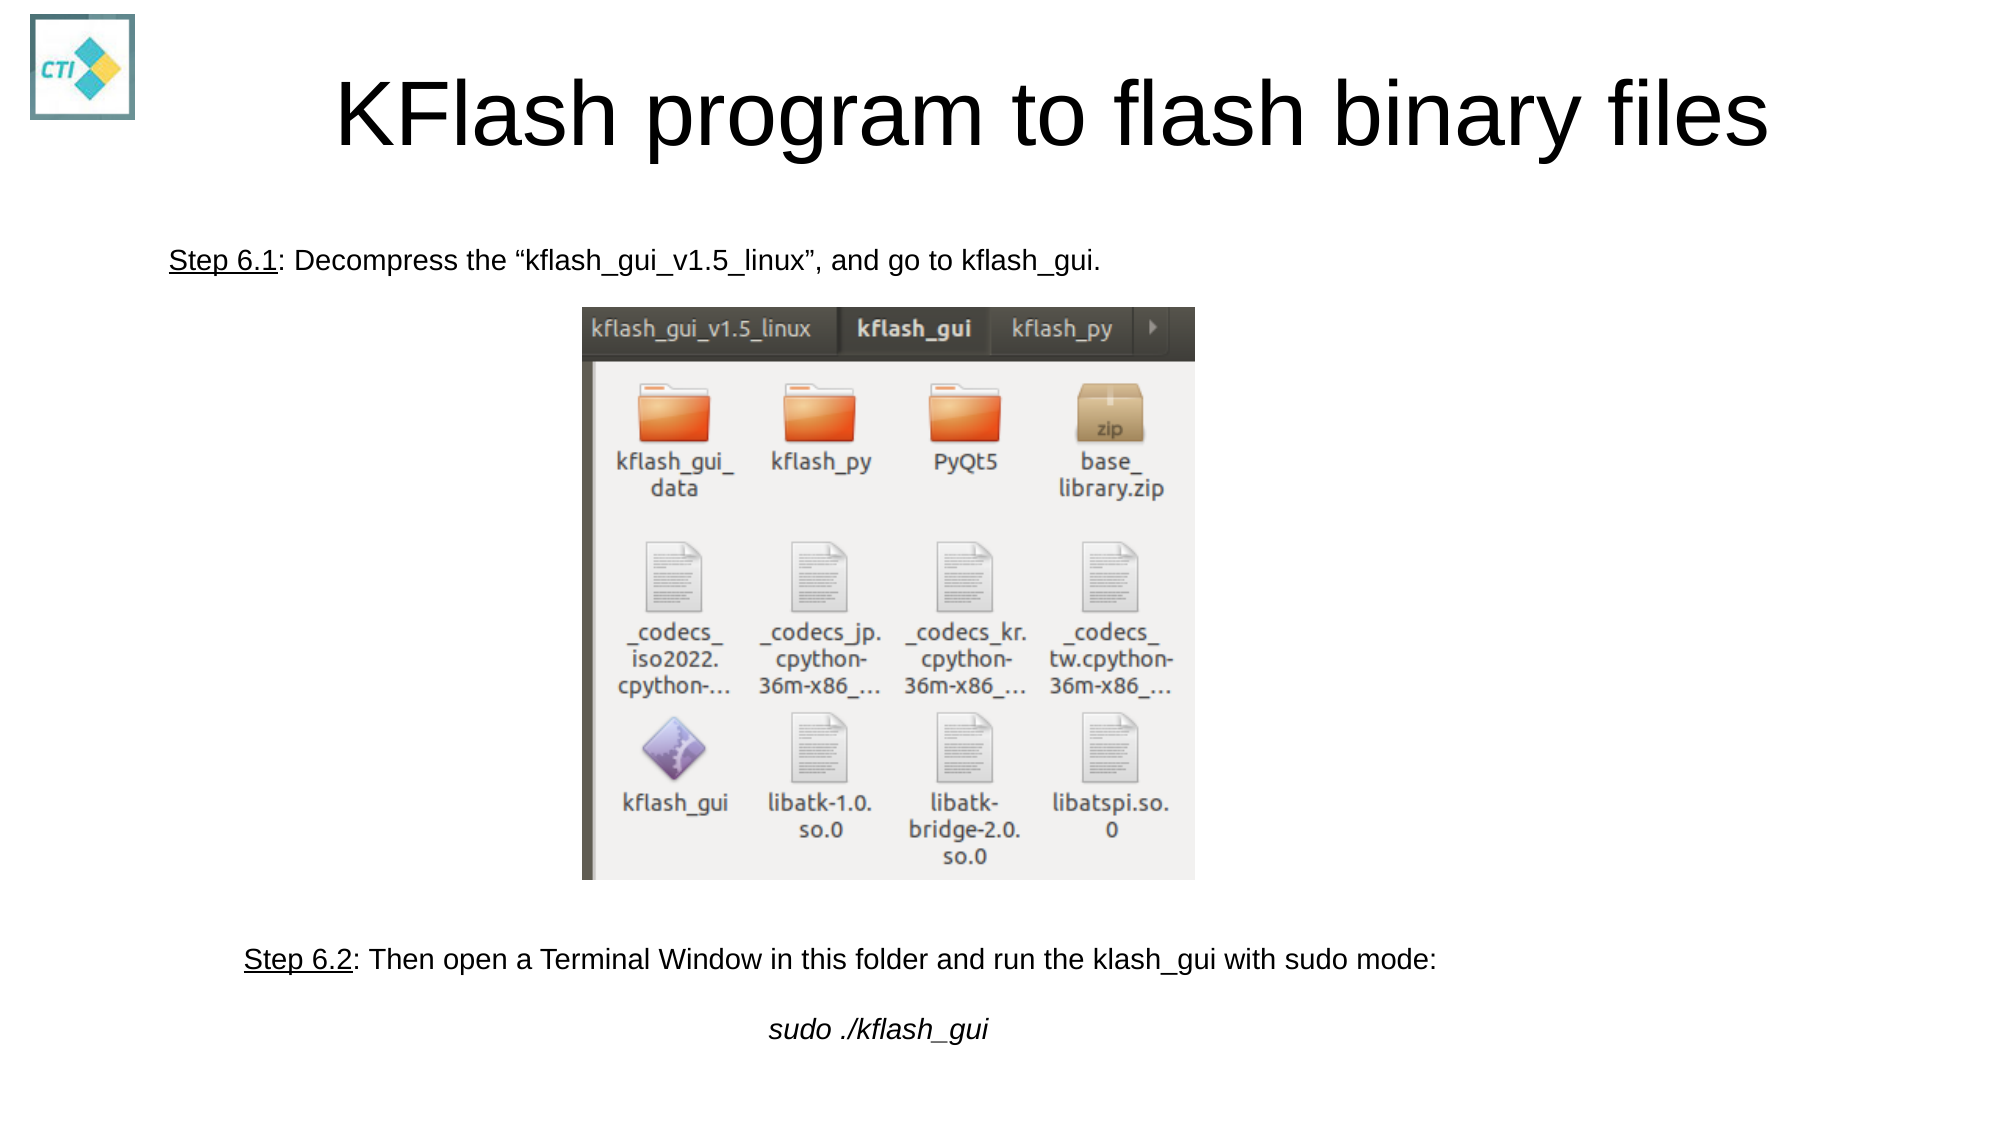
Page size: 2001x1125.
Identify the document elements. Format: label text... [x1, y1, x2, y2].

picture [582, 307, 1195, 880]
text_box Step 6.1: Decompress the “kflash_gui_v1.5_linux”, and go to kflash_gui. Step 6.2: Then open a Terminal Window in this folder and run the klash_gui with sudo mode: sudo ./kflash_gui [153, 225, 1872, 1059]
picture [30, 14, 135, 120]
text_box KFlash program to flash binary files [153, 15, 1954, 203]
